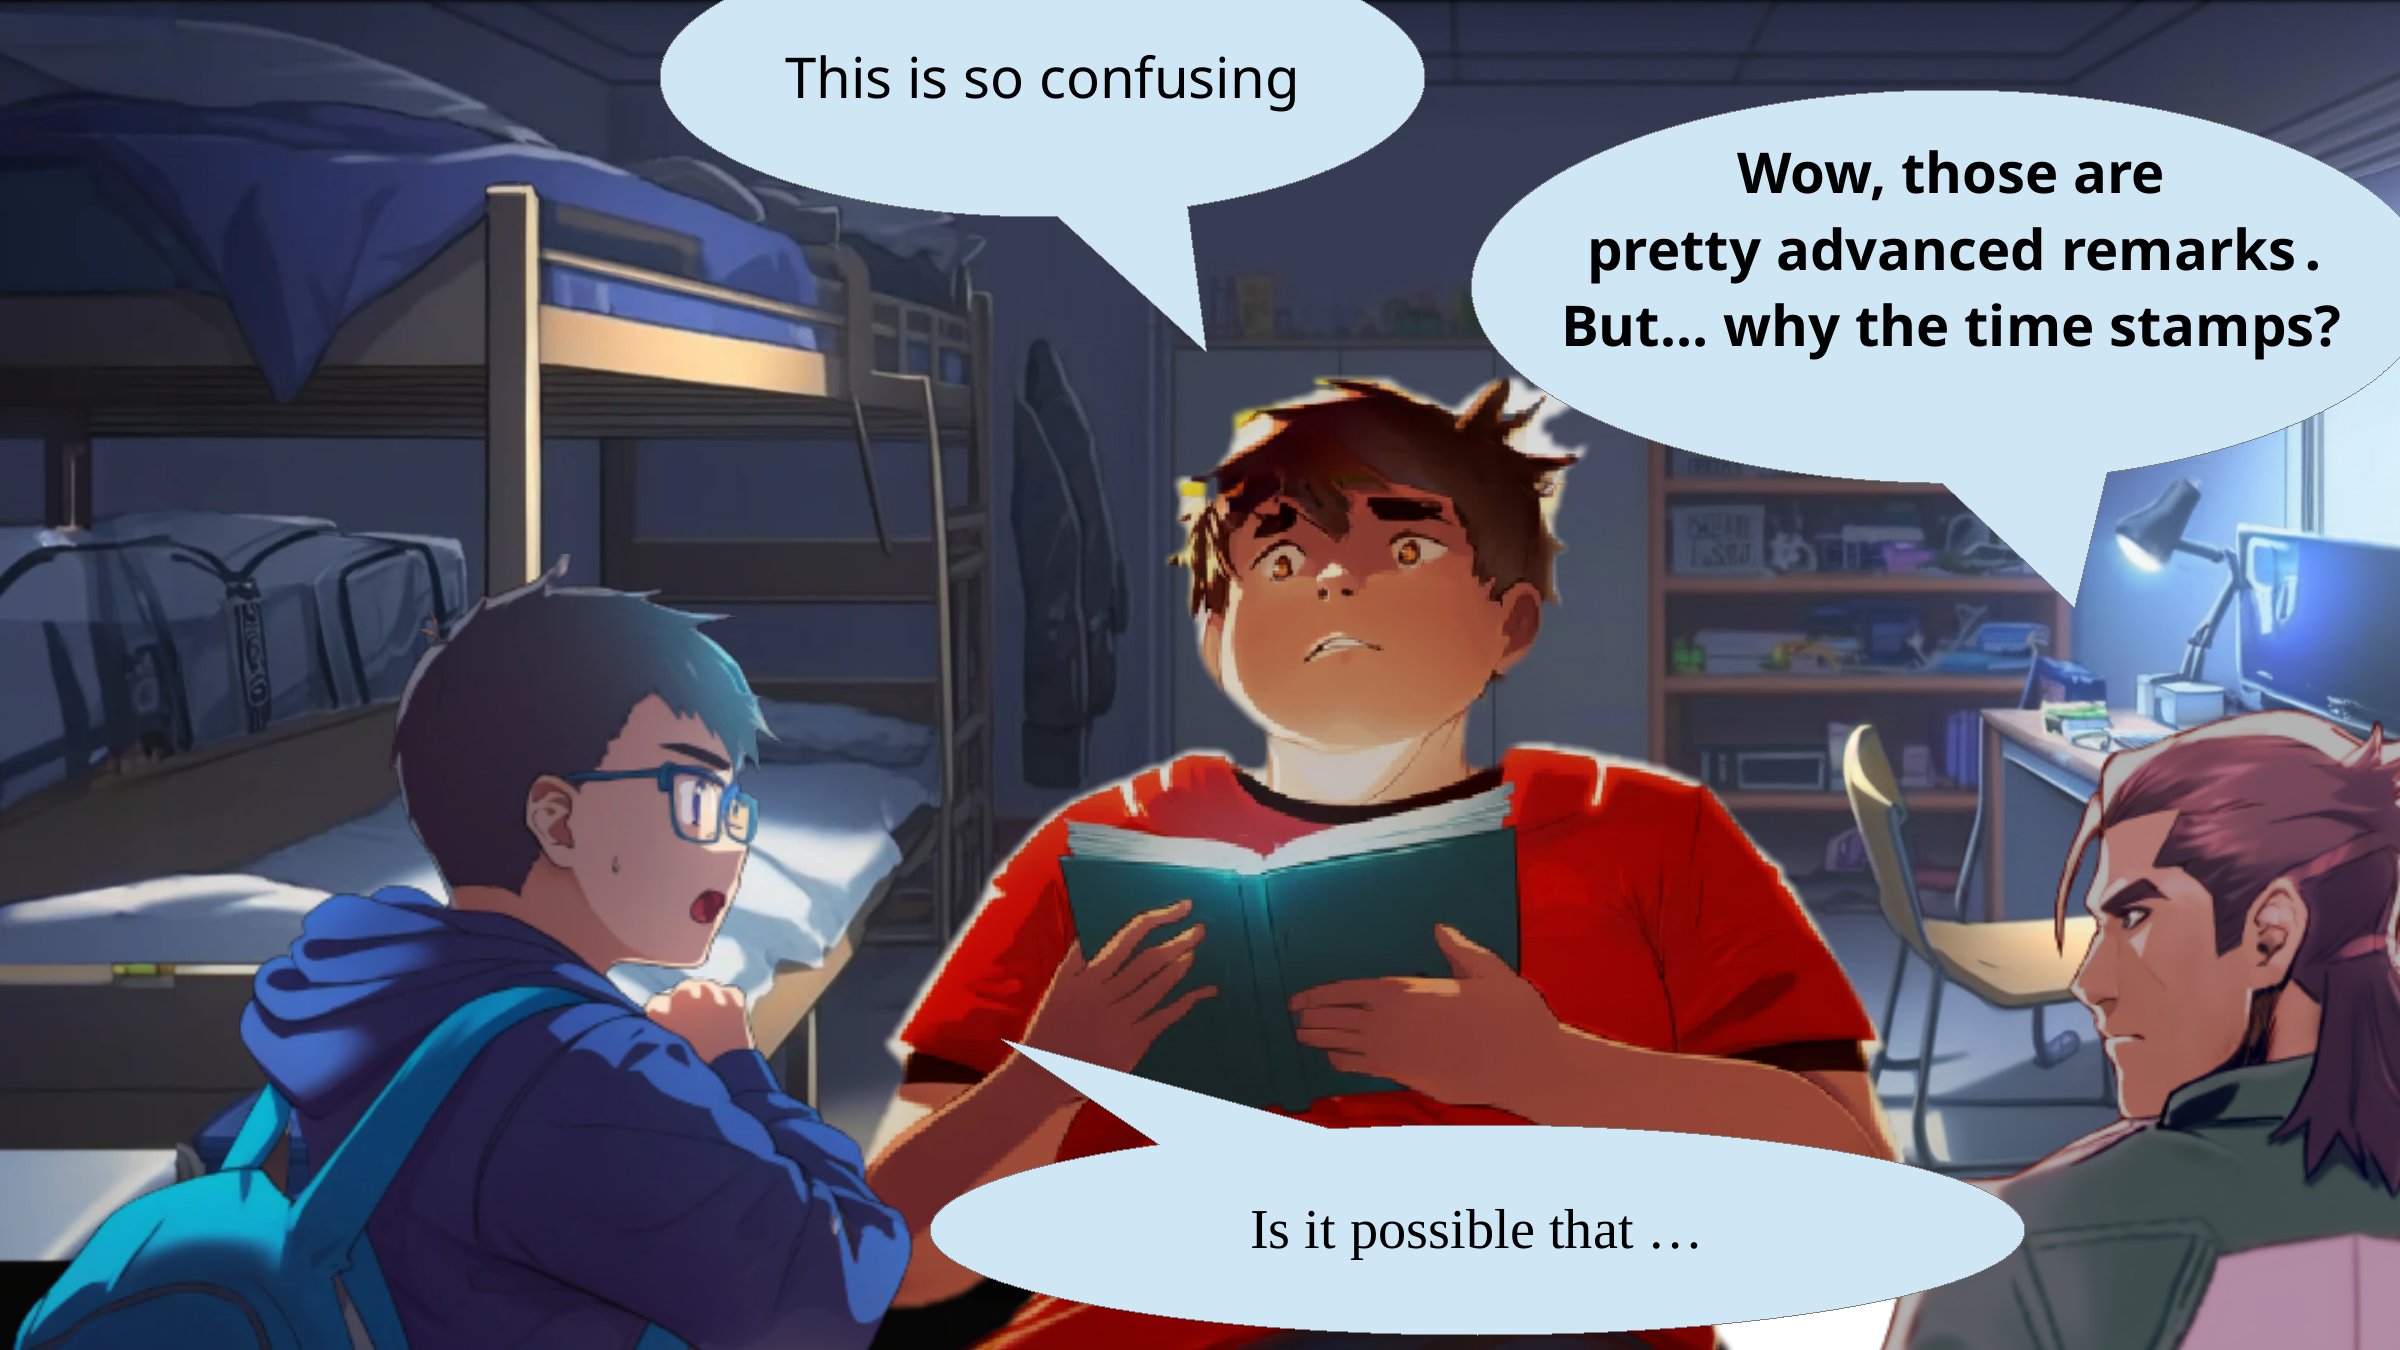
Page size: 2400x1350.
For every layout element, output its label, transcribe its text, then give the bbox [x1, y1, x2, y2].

text_box Wow, those are pretty advanced remarks. But… why the time stamps? [1471, 90, 2400, 608]
picture [0, 0, 2400, 1350]
text_box Is it possible that … [930, 1038, 2025, 1336]
text_box This is so confusing [660, 0, 1426, 352]
